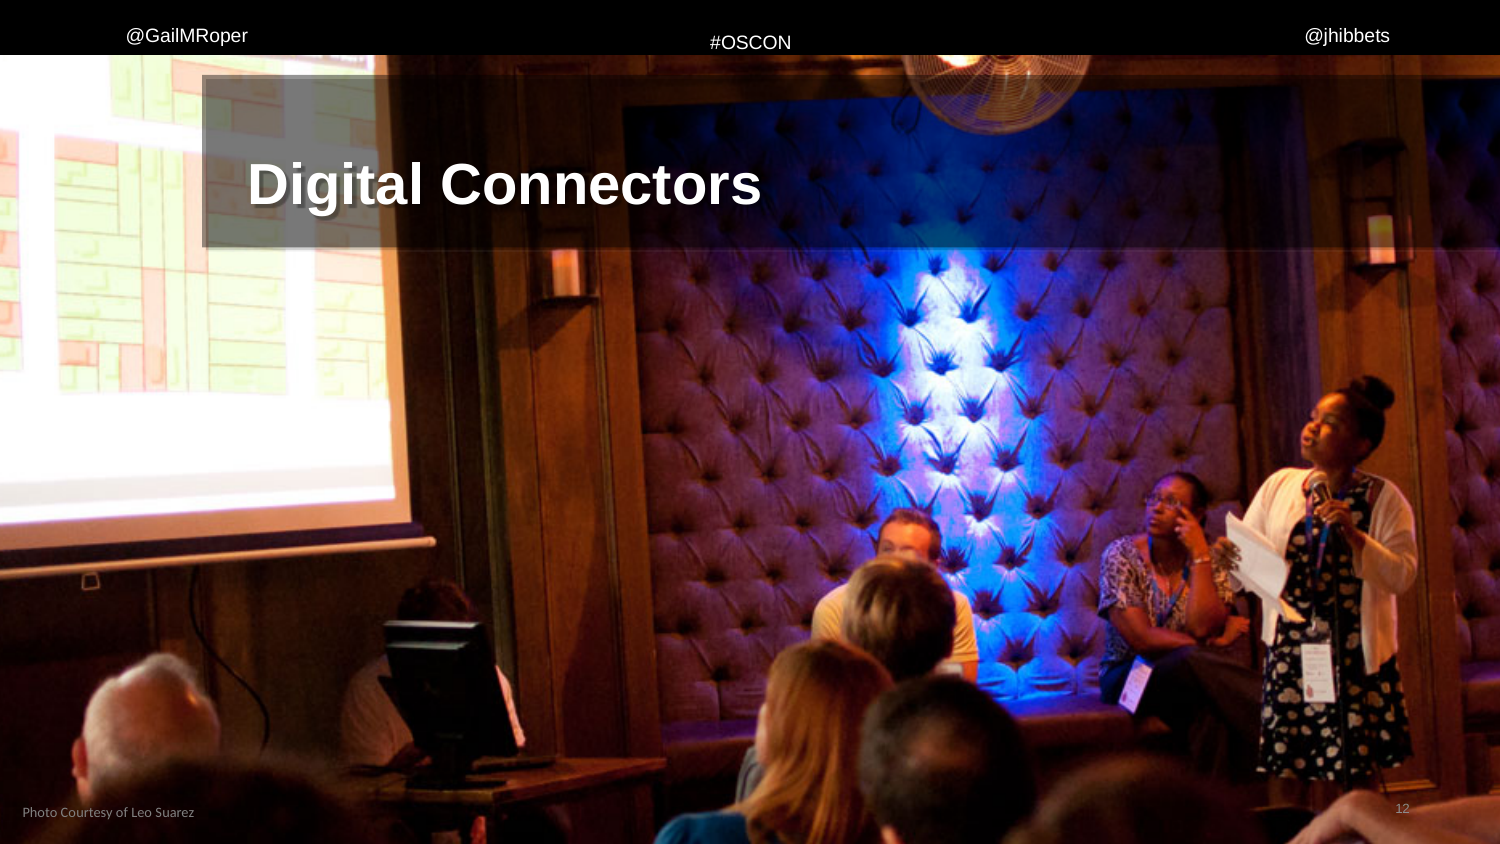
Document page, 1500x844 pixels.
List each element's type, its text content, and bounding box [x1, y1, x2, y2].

picture [0, 55, 1500, 844]
text_box Digital Connectors [202, 74, 1500, 248]
slide_number <number> [1074, 782, 1425, 827]
text_box Photo Courtesy of Leo Suarez [7, 784, 345, 830]
